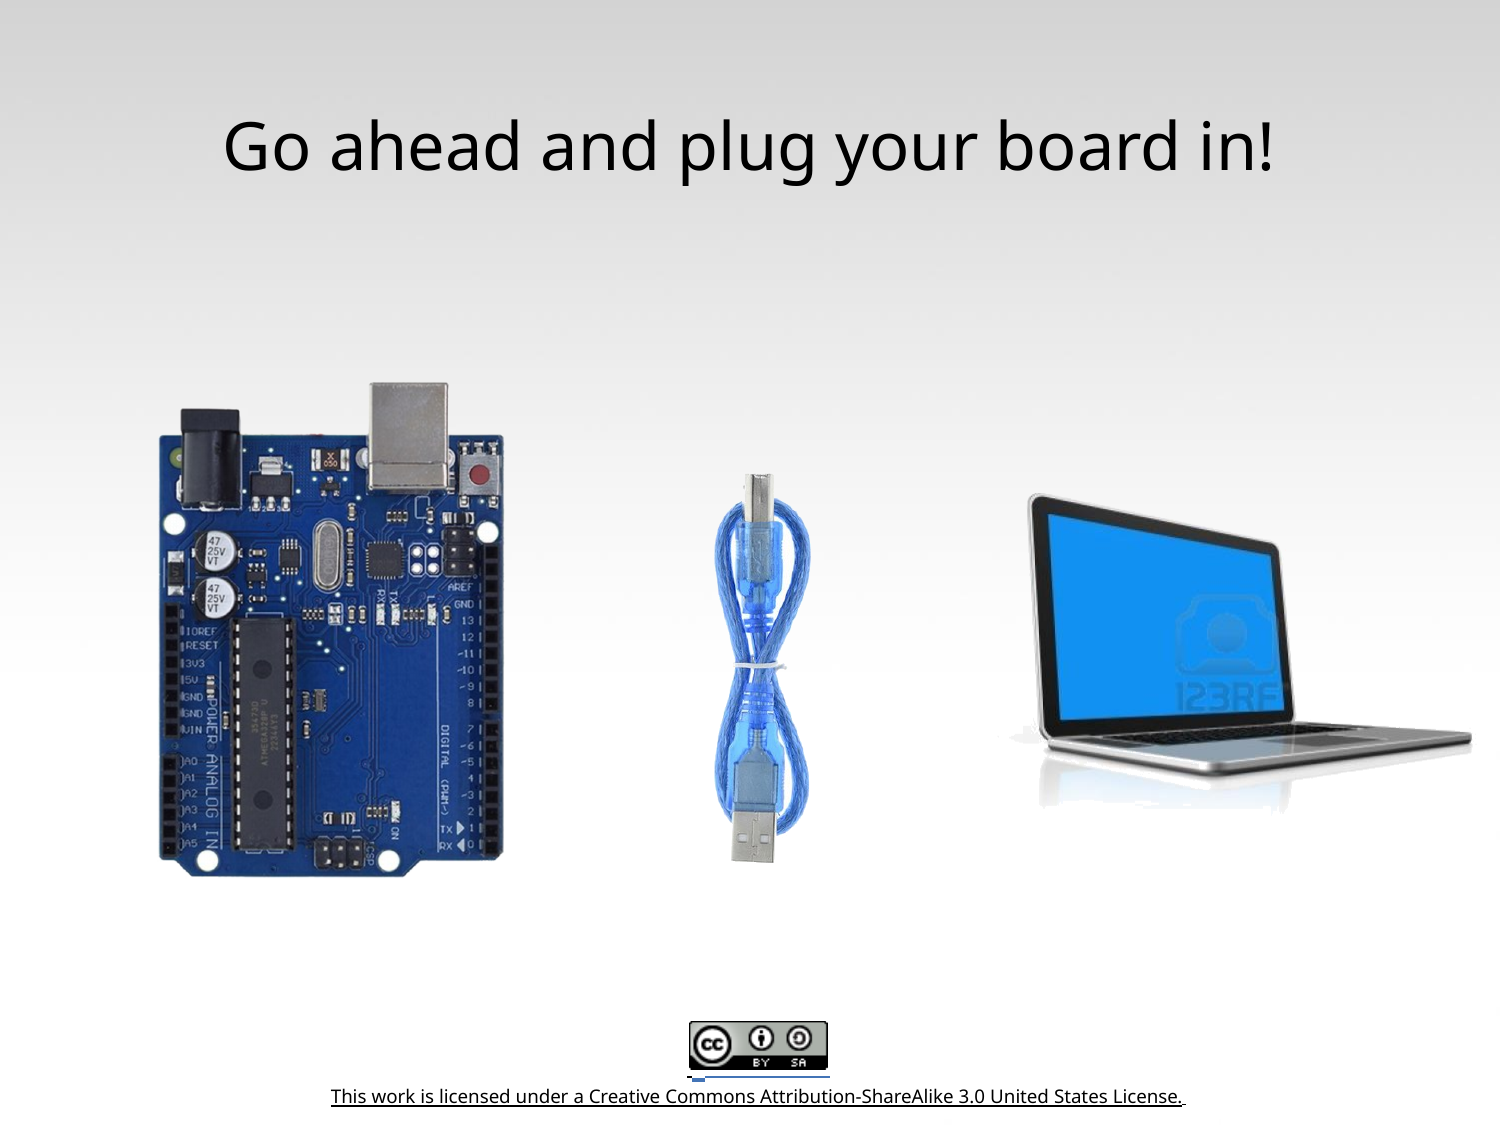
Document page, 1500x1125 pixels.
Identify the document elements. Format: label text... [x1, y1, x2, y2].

picture [0, 0, 1500, 1125]
title Go ahead and plug your board in! [112, 50, 1388, 238]
